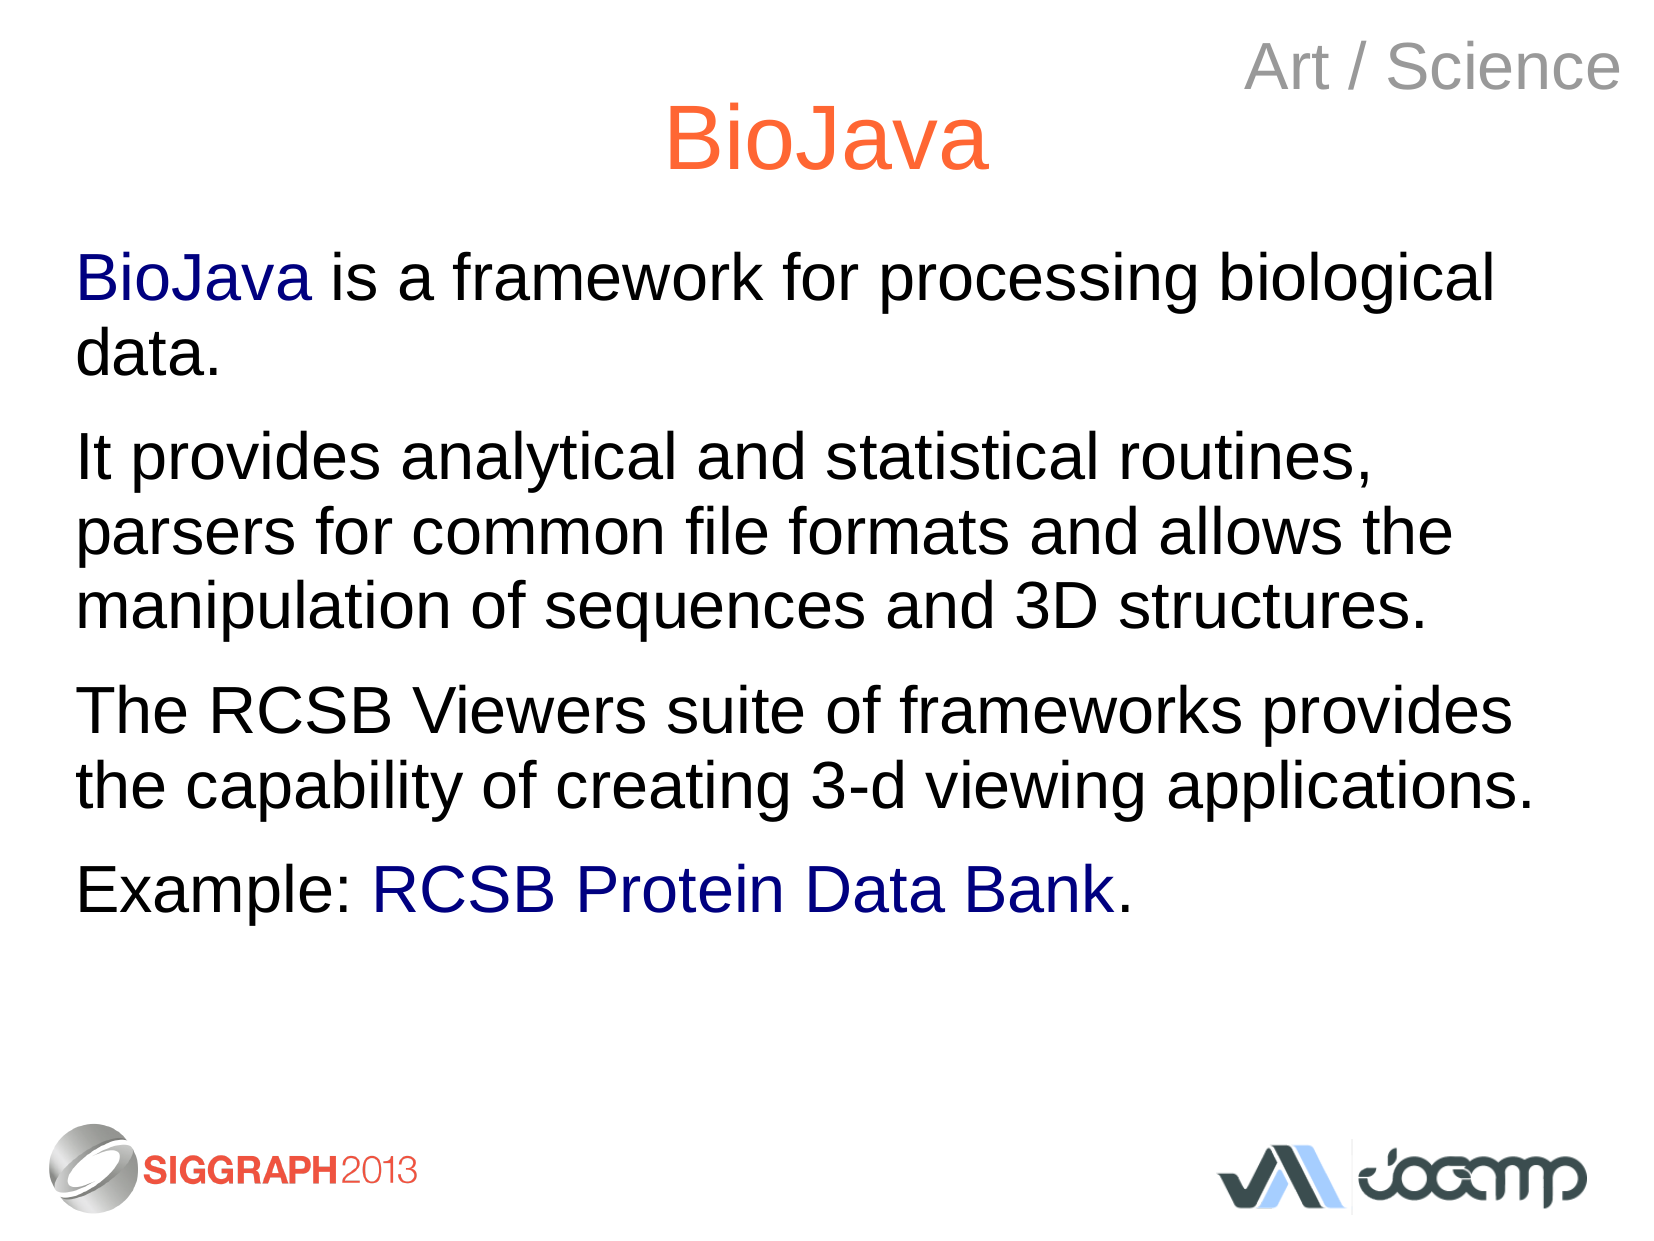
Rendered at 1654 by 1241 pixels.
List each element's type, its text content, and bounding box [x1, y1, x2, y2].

text_box BioJava [426, 86, 1227, 190]
picture [1215, 1139, 1587, 1215]
text_box Art / Science [1230, 21, 1651, 126]
picture [45, 1122, 421, 1215]
list BioJava is a framework for processing biological data. It provides analytical and statistical routines, parsers for common file formats and allows the manipulation of sequences and 3D structures. The RCSB Viewers suite of frameworks provides the capability of creating 3-d viewing applications. Example: RCSB Protein Data Bank. [75, 240, 1564, 1059]
